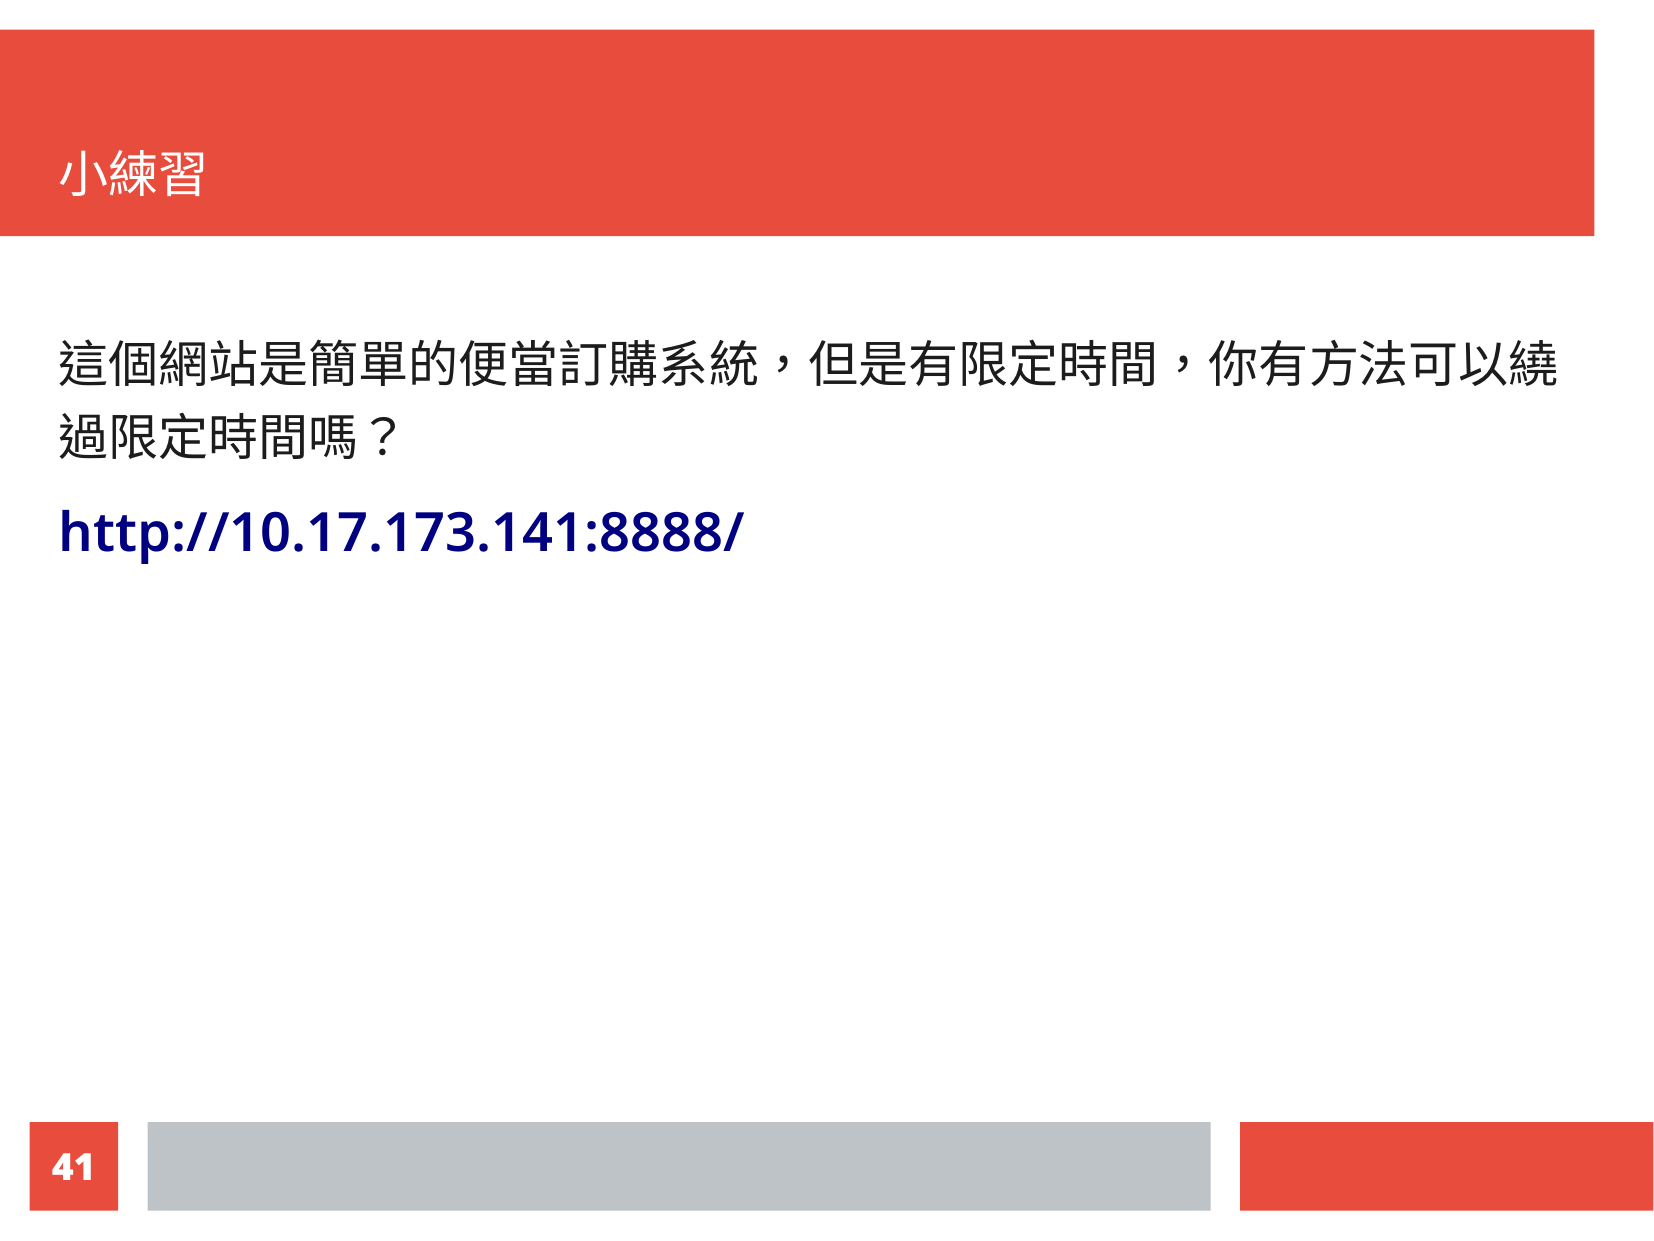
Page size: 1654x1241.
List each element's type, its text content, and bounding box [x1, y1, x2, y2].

list 這個網站是簡單的便當訂購系統，但是有限定時間，你有方法可以繞過限定時間嗎？ http://10.17.173.141:8888/ [59, 324, 1565, 1093]
title 小練習 [59, 59, 1595, 207]
